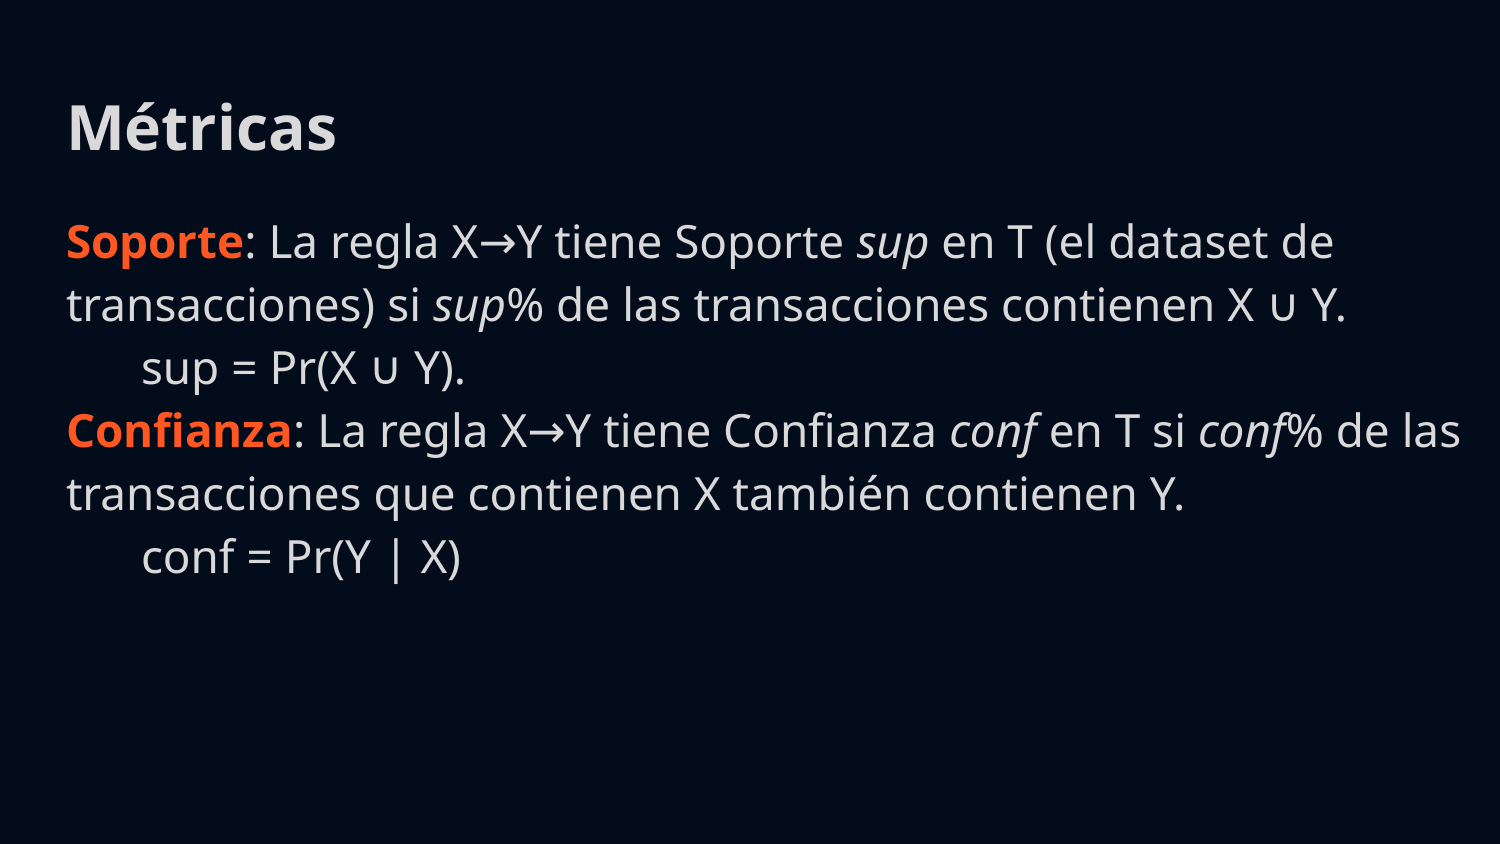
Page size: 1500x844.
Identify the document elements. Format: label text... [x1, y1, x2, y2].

title Métricas [51, 72, 1449, 167]
list Soporte: La regla X→Y tiene Soporte sup en T (el dataset de transacciones) si sup% de las transacciones contienen X ∪ Y. sup = Pr(X ∪ Y). Confianza: La regla X→Y tiene Confianza conf en T si conf% de las transacciones que contienen X también contienen Y. conf = Pr(Y | X) [51, 189, 1500, 750]
